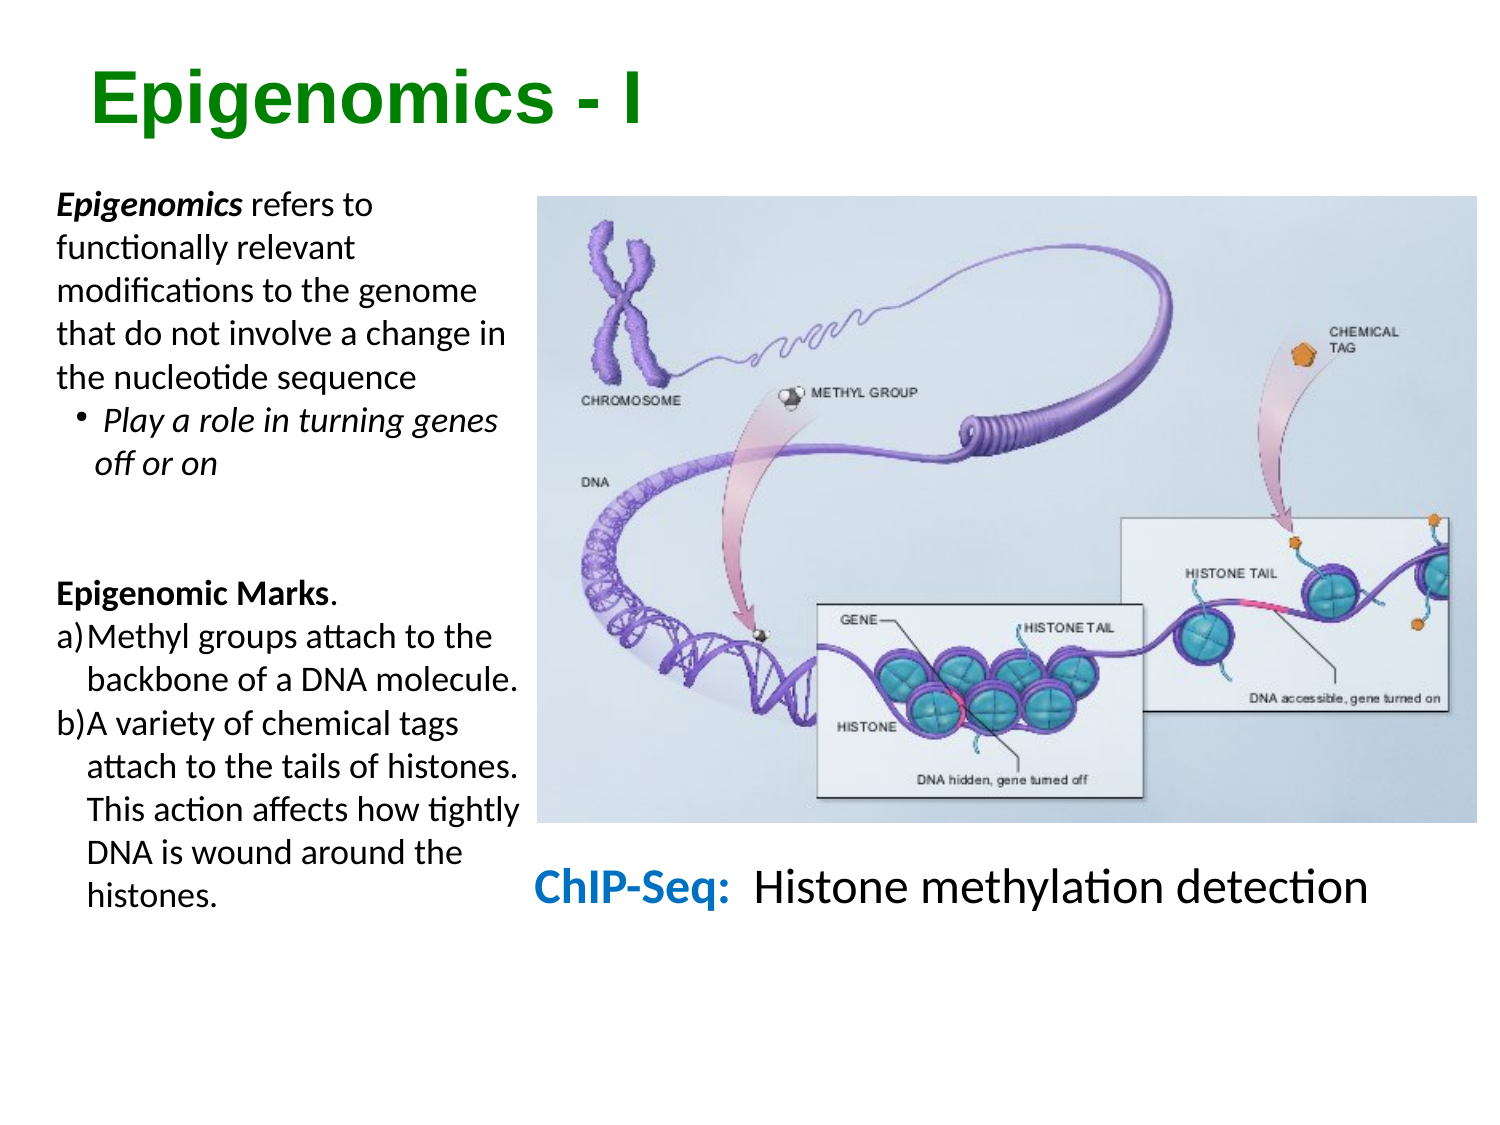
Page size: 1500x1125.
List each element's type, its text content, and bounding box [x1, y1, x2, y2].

text_box ChIP-Seq: Histone methylation detection [519, 845, 1500, 981]
picture [538, 196, 1477, 823]
text_box Epigenomics - I [74, 45, 727, 233]
text_box Epigenomics refers to functionally relevant modifications to the genome that do not involve a change in the nucleotide sequence Play a role in turning genes off or on Epigenomic Marks. Methyl groups attach to the backbone of a DNA molecule. A variety of chemical tags attach to the tails of histones. This action affects how tightly DNA is wound around the histones. [41, 172, 538, 953]
